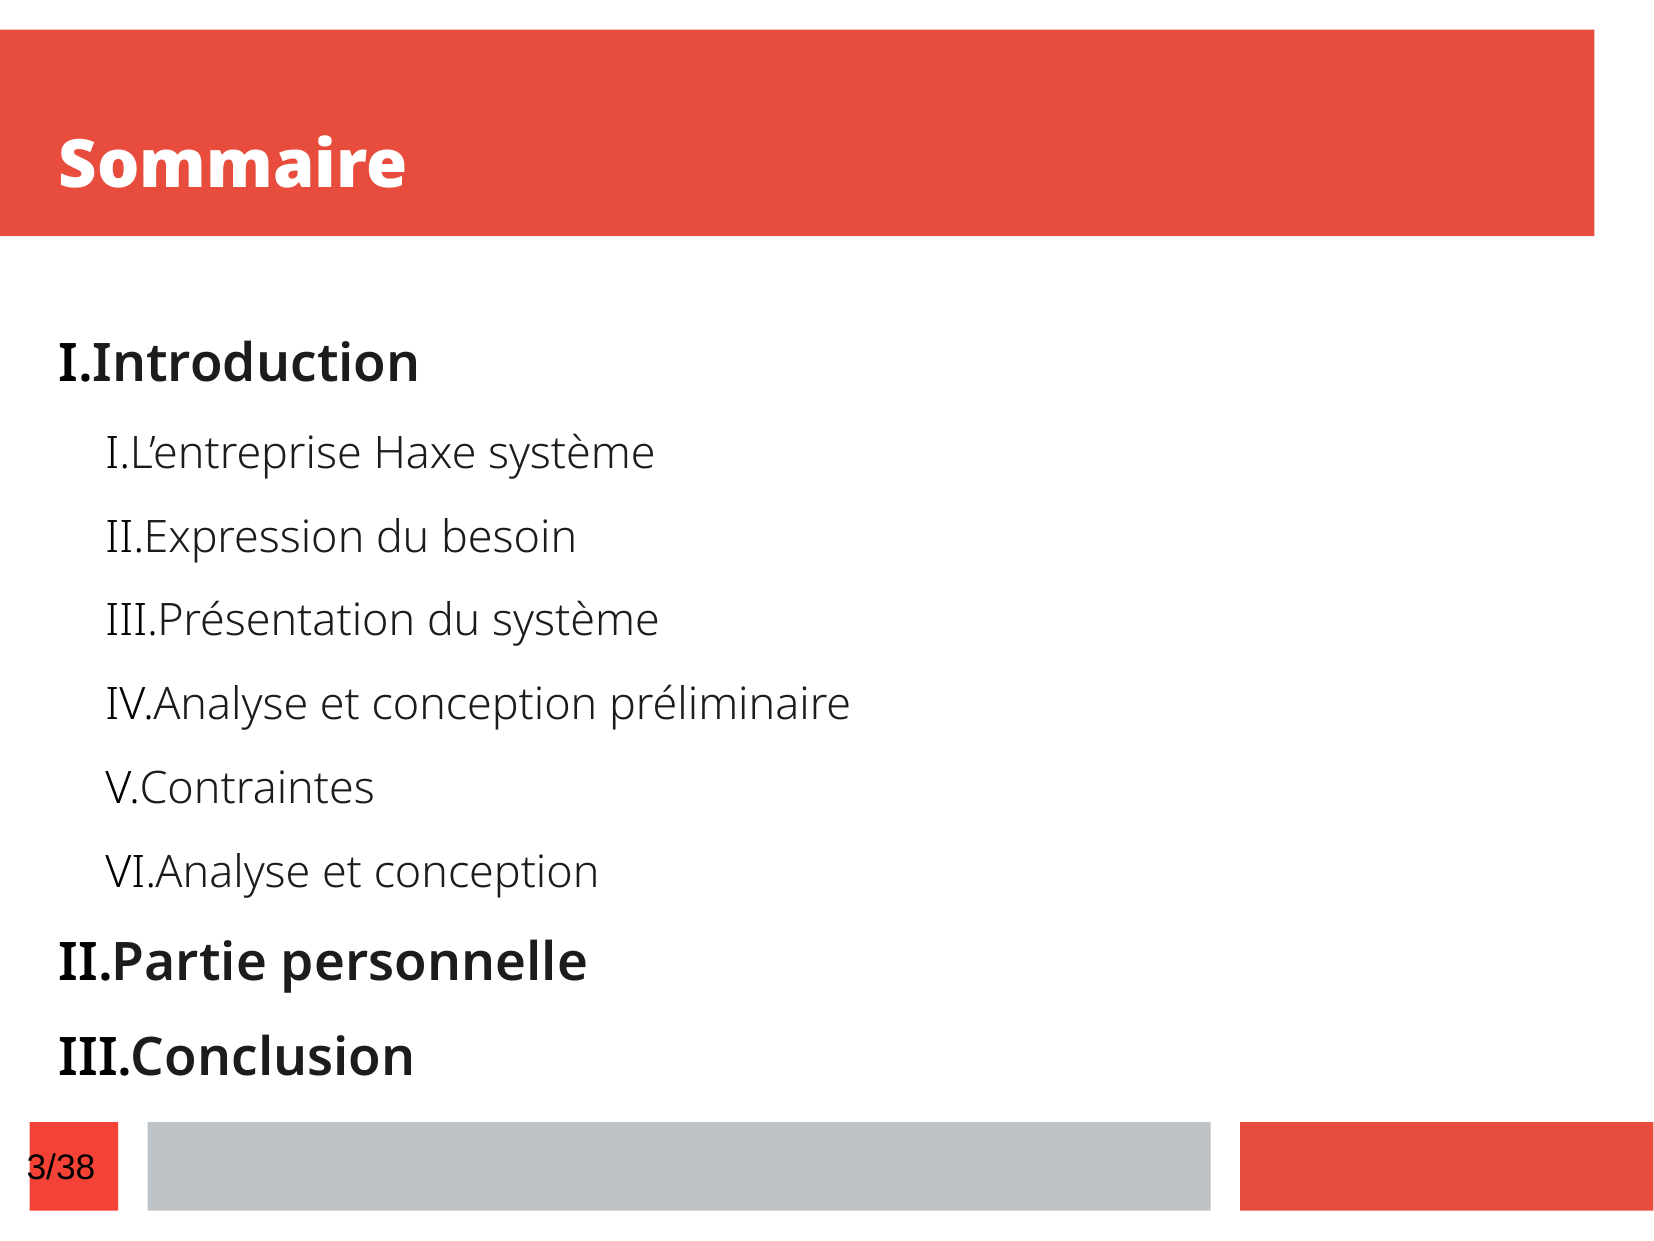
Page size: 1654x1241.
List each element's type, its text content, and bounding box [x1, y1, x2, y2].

title Sommaire [59, 59, 1595, 207]
list Introduction L’entreprise Haxe système Expression du besoin Présentation du système Analyse et conception préliminaire Contraintes Analyse et conception Partie personnelle Conclusion [59, 324, 1565, 1093]
text_box <numéro>/38 [11, 1139, 659, 1241]
